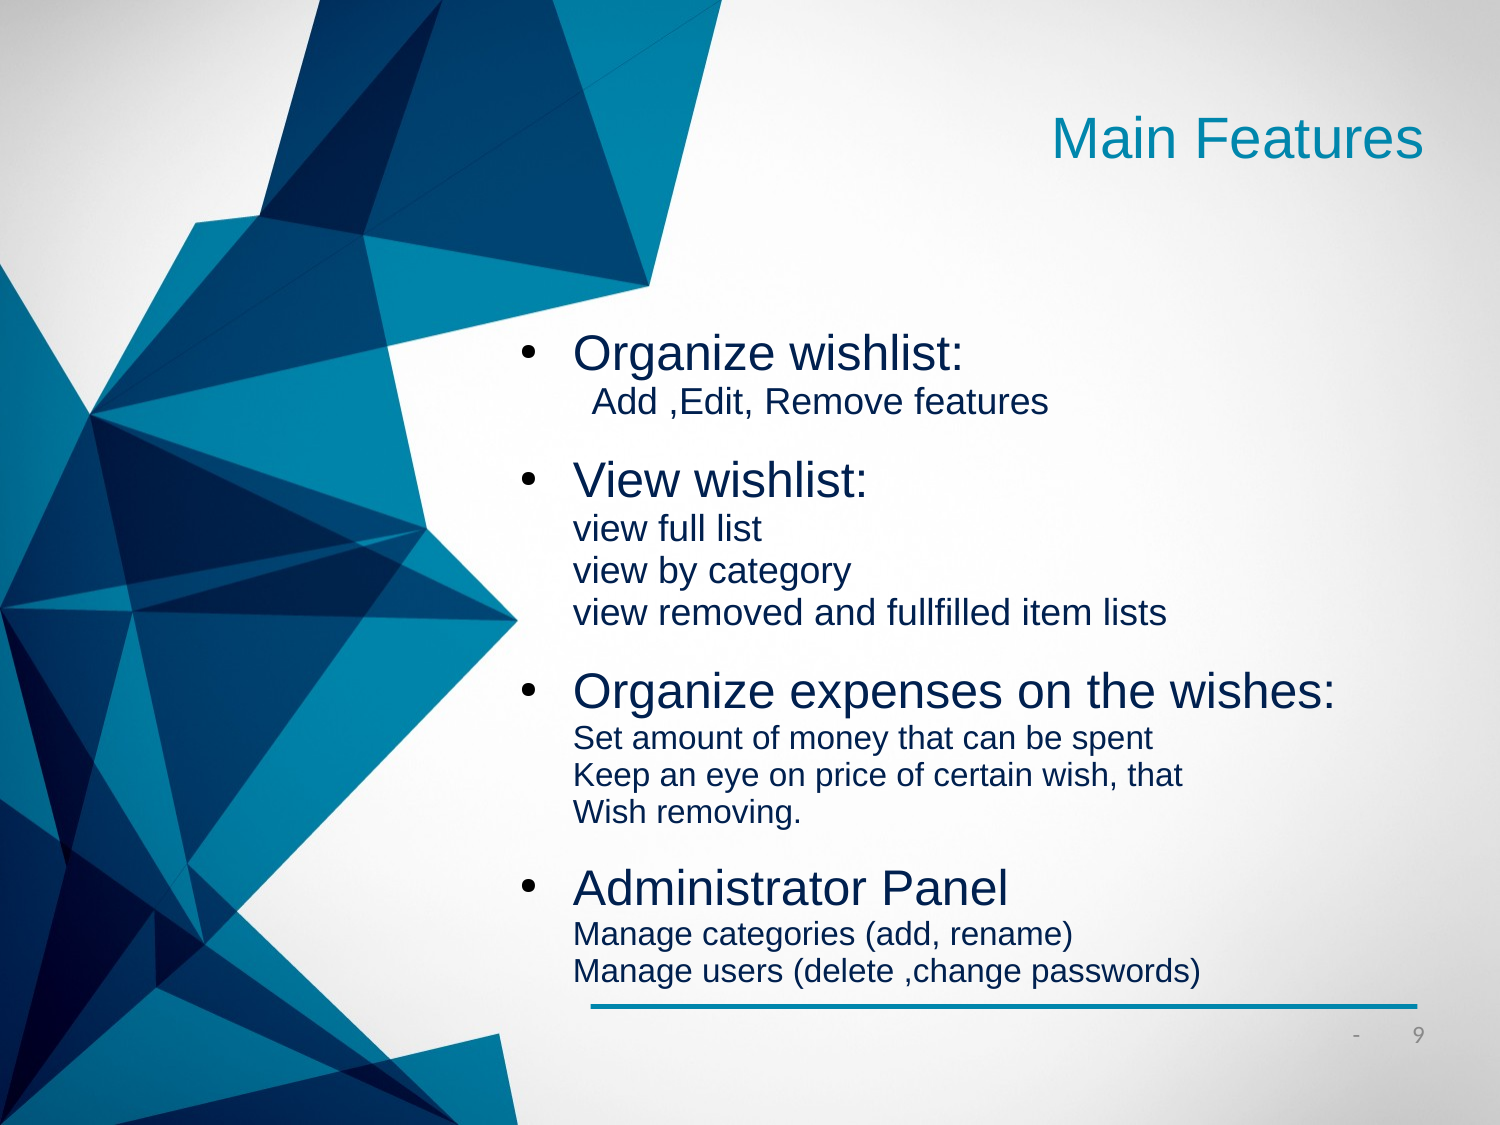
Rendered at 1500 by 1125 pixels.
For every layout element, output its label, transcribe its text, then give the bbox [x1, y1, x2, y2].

picture [0, 0, 1500, 1125]
list Organize wishlist: Add ,Edit, Remove features View wishlist: view full list view by category view removed and fullfilled item lists Organize expenses on the wishes: Set amount of money that can be spent Keep an eye on price of certain wish, that Wish removing. Administrator Panel Manage categories (add, rename) Manage users (delete ,change passwords) [501, 324, 1477, 1027]
title Main Features [708, 44, 1425, 233]
